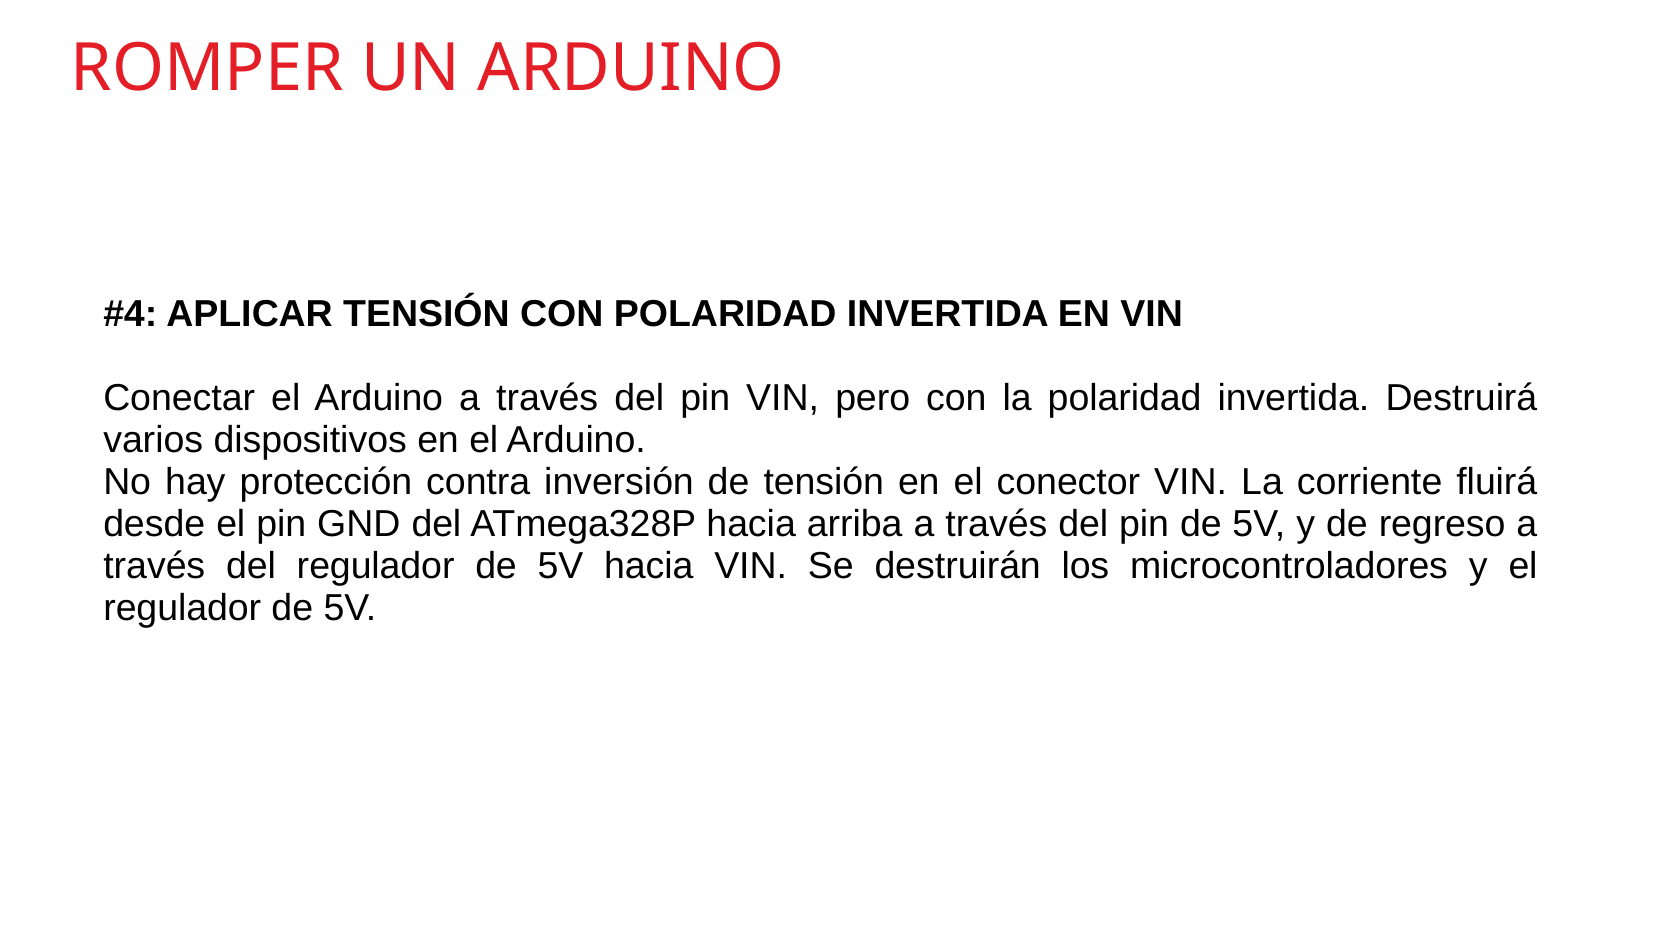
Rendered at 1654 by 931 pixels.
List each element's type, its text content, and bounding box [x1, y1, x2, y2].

title ROMPER UN ARDUINO [70, 11, 1347, 118]
text_box #4: APLICAR TENSIÓN CON POLARIDAD INVERTIDA EN VIN Conectar el Arduino a través del pin VIN, pero con la polaridad invertida. Destruirá varios dispositivos en el Arduino. No hay protección contra inversión de tensión en el conector VIN. La corriente fluirá desde el pin GND del ATmega328P hacia arriba a través del pin de 5V, y de regreso a través del regulador de 5V hacia VIN. Se destruirán los microcontroladores y el regulador de 5V. [88, 284, 1565, 646]
